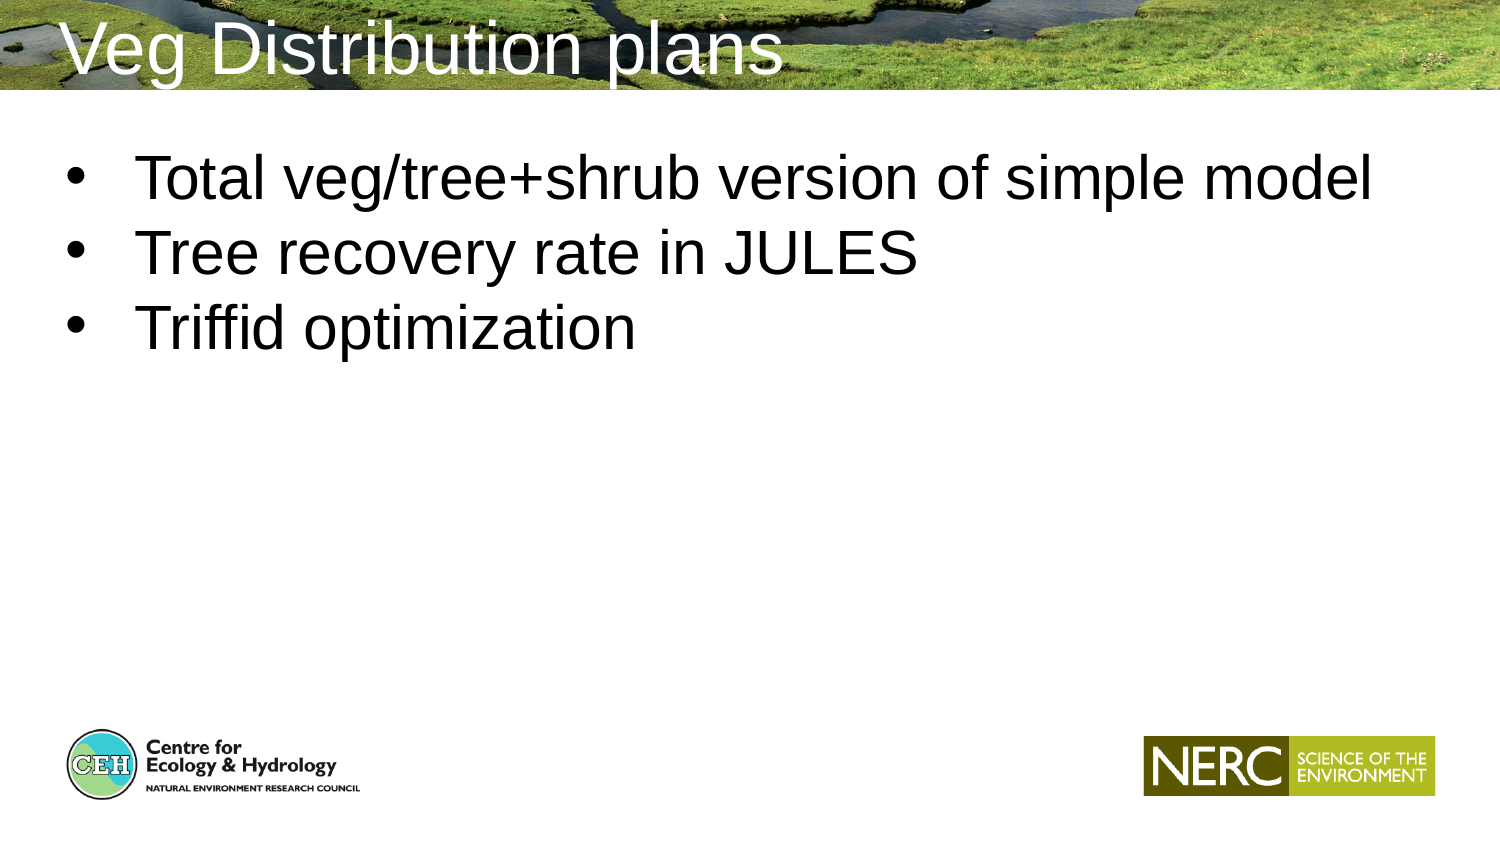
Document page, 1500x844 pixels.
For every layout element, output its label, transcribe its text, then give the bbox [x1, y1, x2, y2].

list Veg Distribution plans [0, 0, 1500, 90]
list Total veg/tree+shrub version of simple model Tree recovery rate in JULES Triffid optimization [0, 89, 1495, 844]
